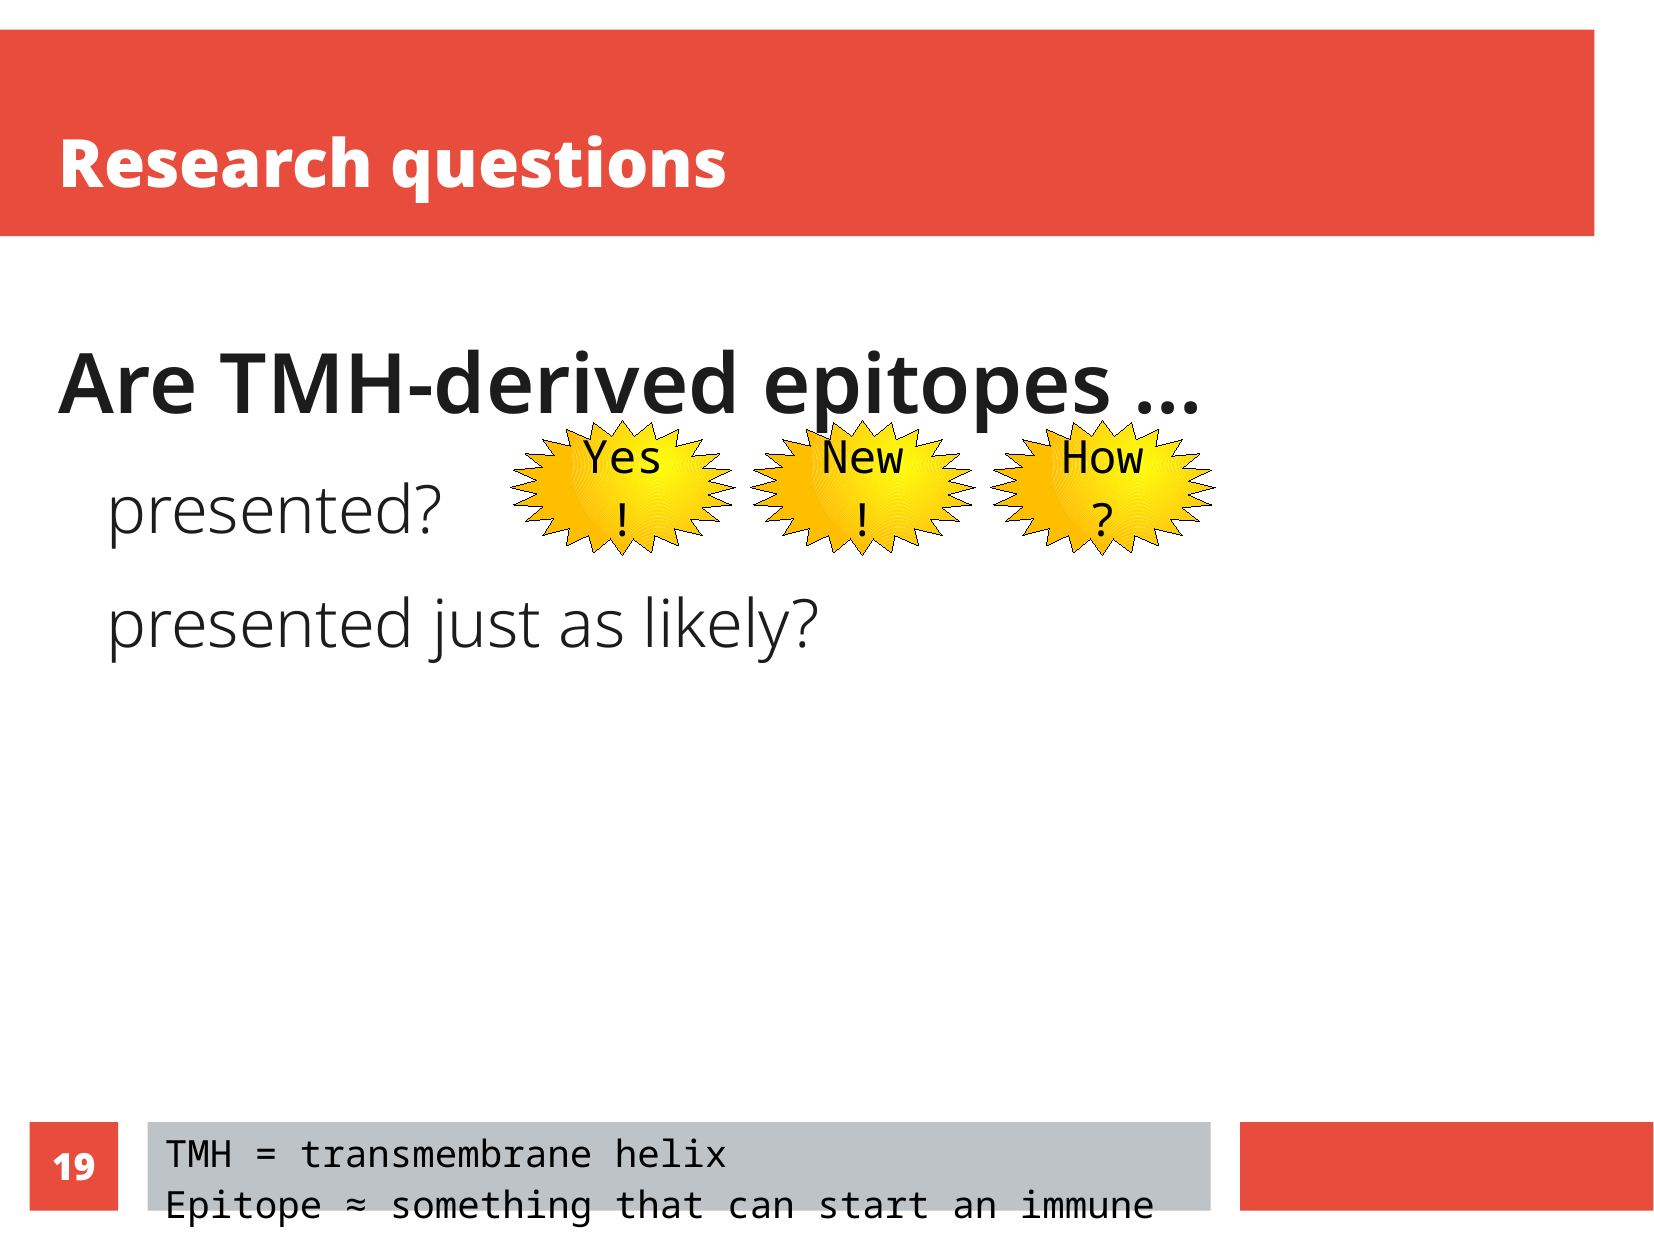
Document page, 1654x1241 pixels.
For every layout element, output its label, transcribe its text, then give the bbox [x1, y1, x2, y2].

text_box How? [990, 420, 1216, 556]
text_box New! [750, 420, 976, 556]
title Research questions [59, 59, 1595, 207]
text_box Yes! [510, 420, 736, 556]
text_box TMH = transmembrane helix Epitope ≈ something that can start an immune response [150, 1120, 1216, 1211]
list Are TMH-derived epitopes ... presented? presented just as likely? [59, 324, 1565, 1093]
